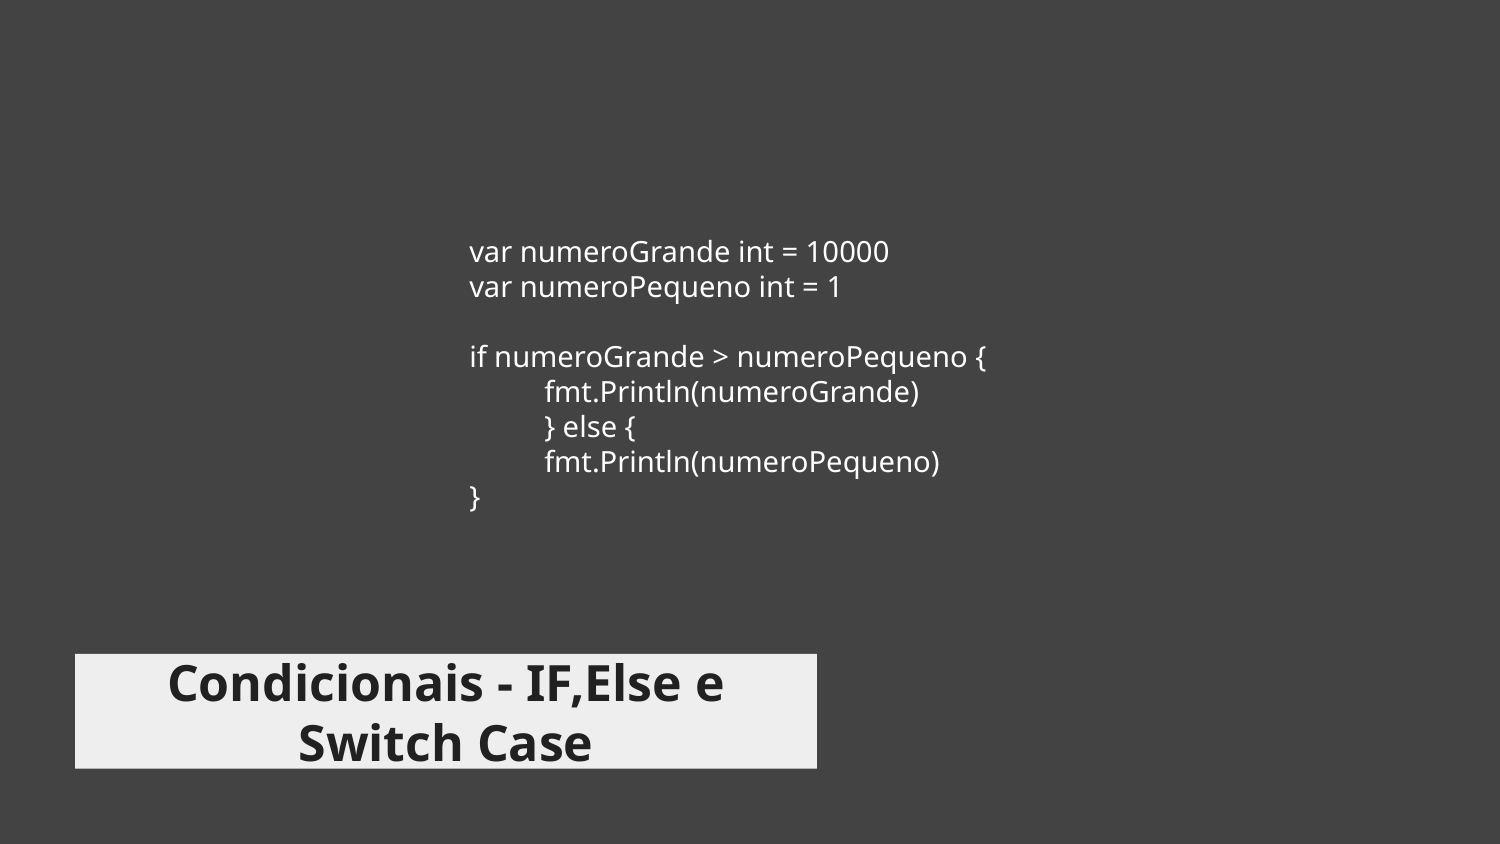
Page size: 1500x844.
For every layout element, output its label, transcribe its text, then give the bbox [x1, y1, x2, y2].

text_box var numeroGrande int = 10000 var numeroPequeno int = 1 if numeroGrande > numeroPequeno { fmt.Println(numeroGrande) } else { fmt.Println(numeroPequeno) } [454, 78, 1046, 779]
list Condicionais - IF,Else e Switch Case [75, 653, 454, 769]
